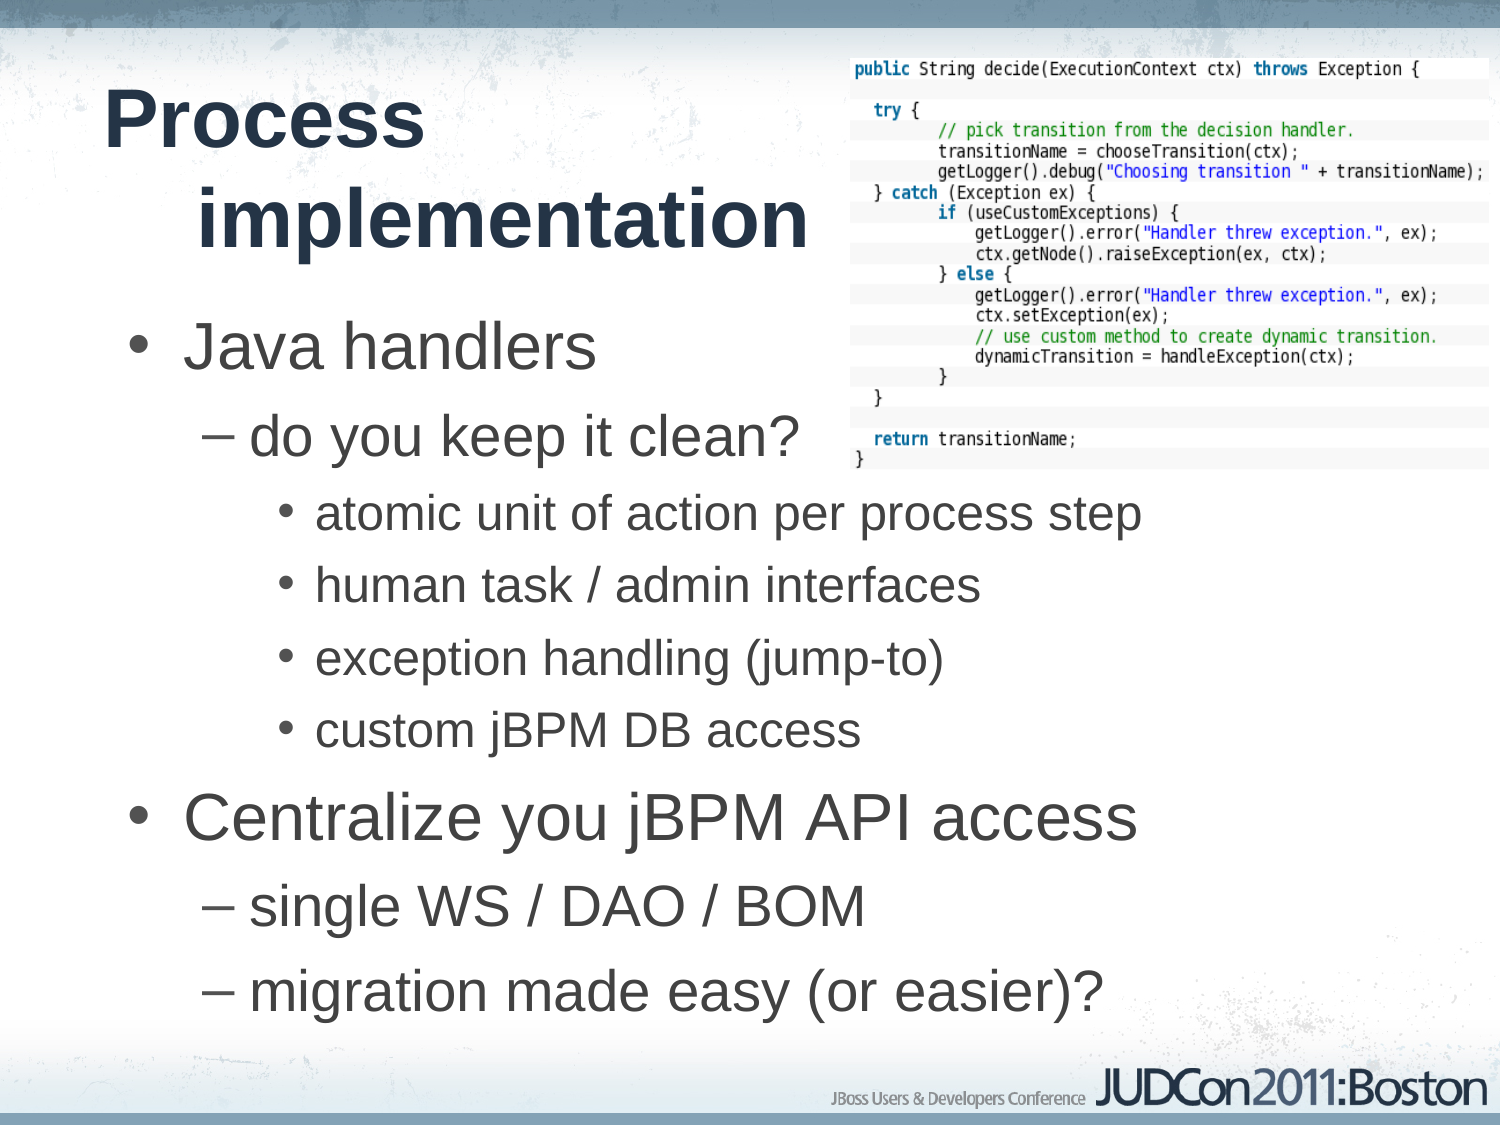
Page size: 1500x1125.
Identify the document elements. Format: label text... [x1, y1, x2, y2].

list Java handlers do you keep it clean? atomic unit of action per process step human task / admin interfaces exception handling (jump-to) custom jBPM DB access Centralize you jBPM API access single WS / DAO / BOM migration made easy (or easier)? [112, 295, 1388, 1031]
title Process implementation [88, 38, 1364, 290]
picture [0, 0, 1500, 1125]
